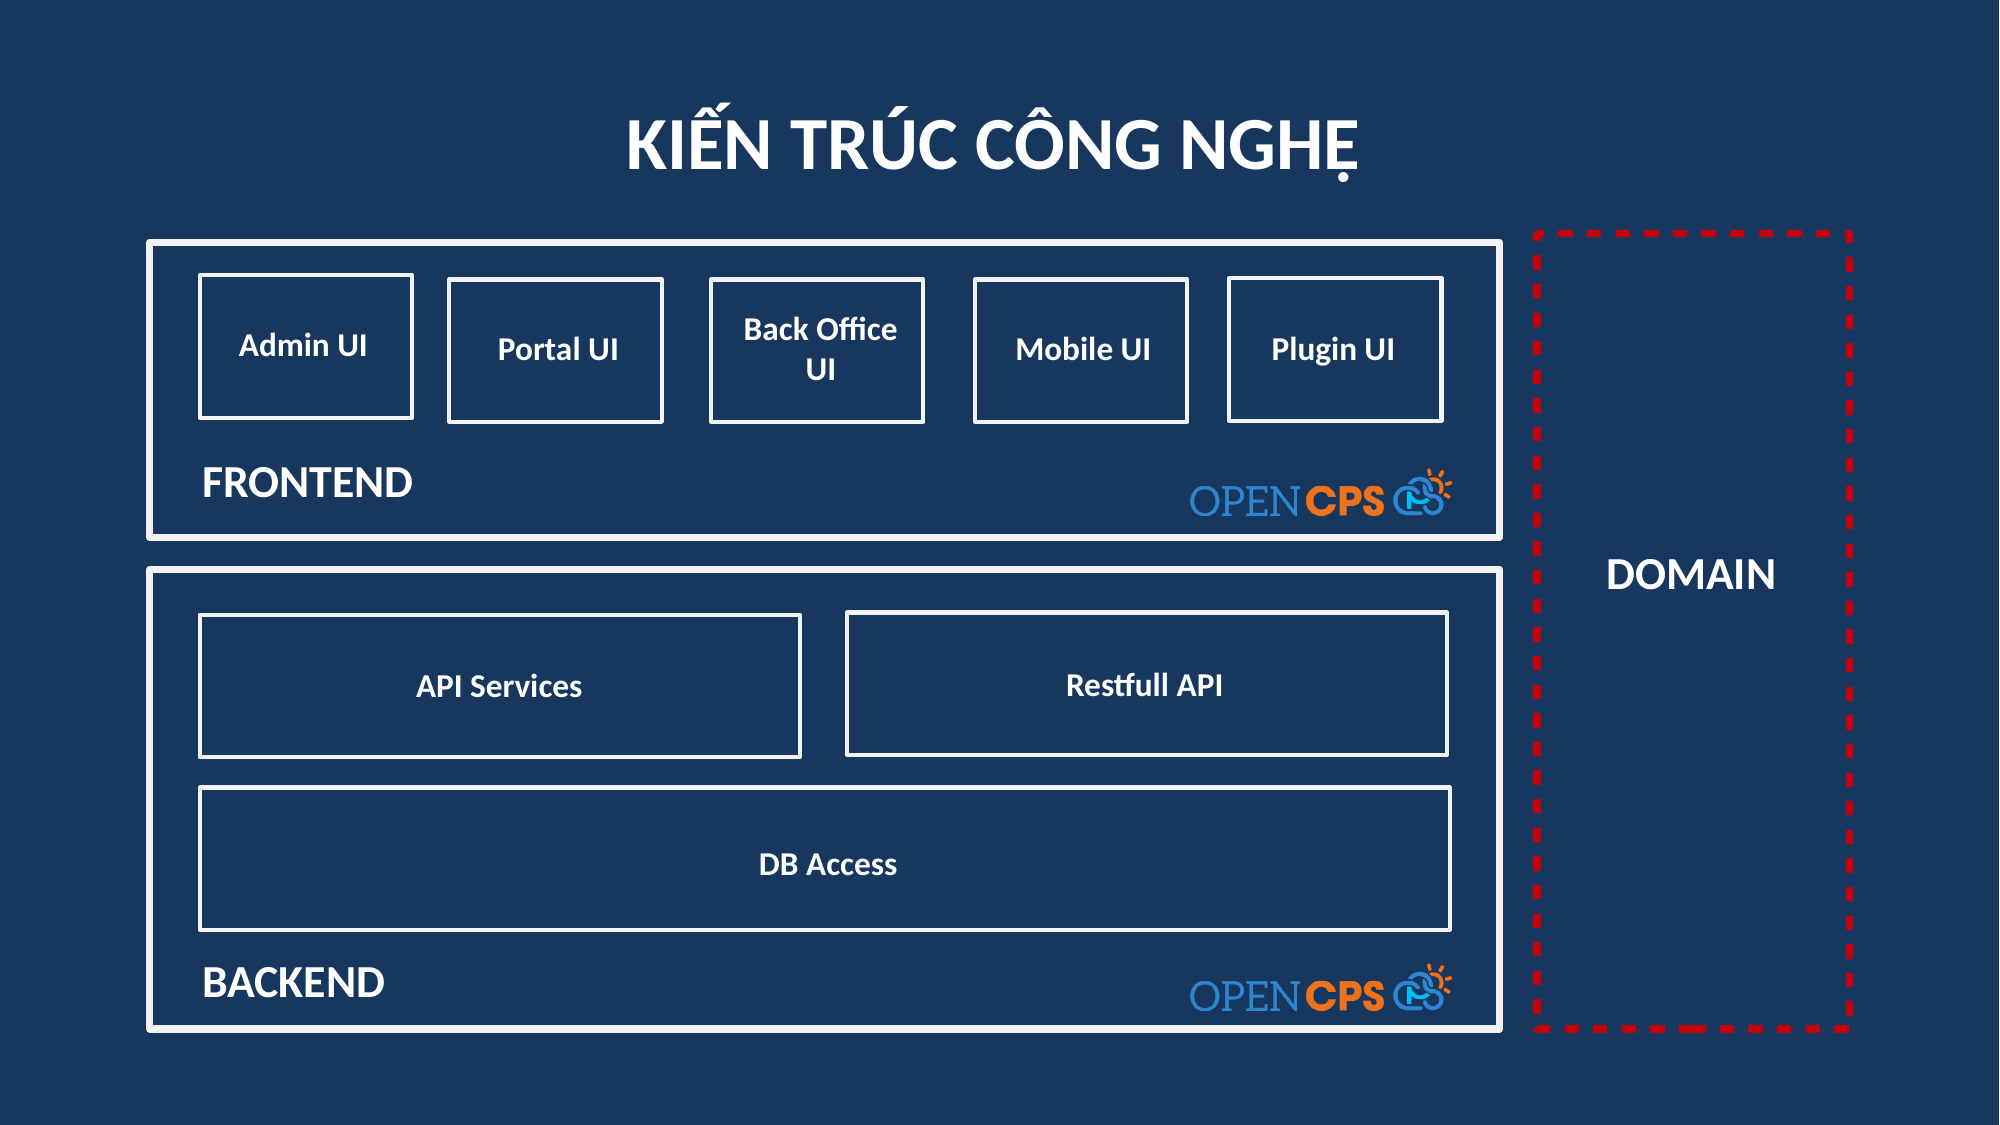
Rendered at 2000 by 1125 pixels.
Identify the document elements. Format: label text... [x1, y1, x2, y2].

text_box Mobile UI [979, 319, 1188, 375]
text_box Admin UI [199, 315, 408, 371]
text_box Back Office UI [716, 299, 925, 395]
text_box FRONTEND [187, 444, 625, 515]
text_box DB Access [209, 834, 1447, 890]
text_box DOMAIN [1536, 481, 1846, 607]
text_box API Services [204, 656, 795, 712]
text_box [1536, 233, 1850, 1030]
picture [1185, 959, 1456, 1019]
text_box [149, 242, 1500, 538]
text_box KIẾN TRÚC CÔNG NGHỆ [611, 87, 1376, 193]
text_box Plugin UI [1229, 319, 1438, 375]
text_box BACKEND [187, 944, 625, 1014]
picture [1185, 464, 1456, 524]
text_box Restfull API [849, 655, 1440, 711]
text_box Portal UI [454, 319, 663, 375]
text_box [149, 569, 1500, 1030]
